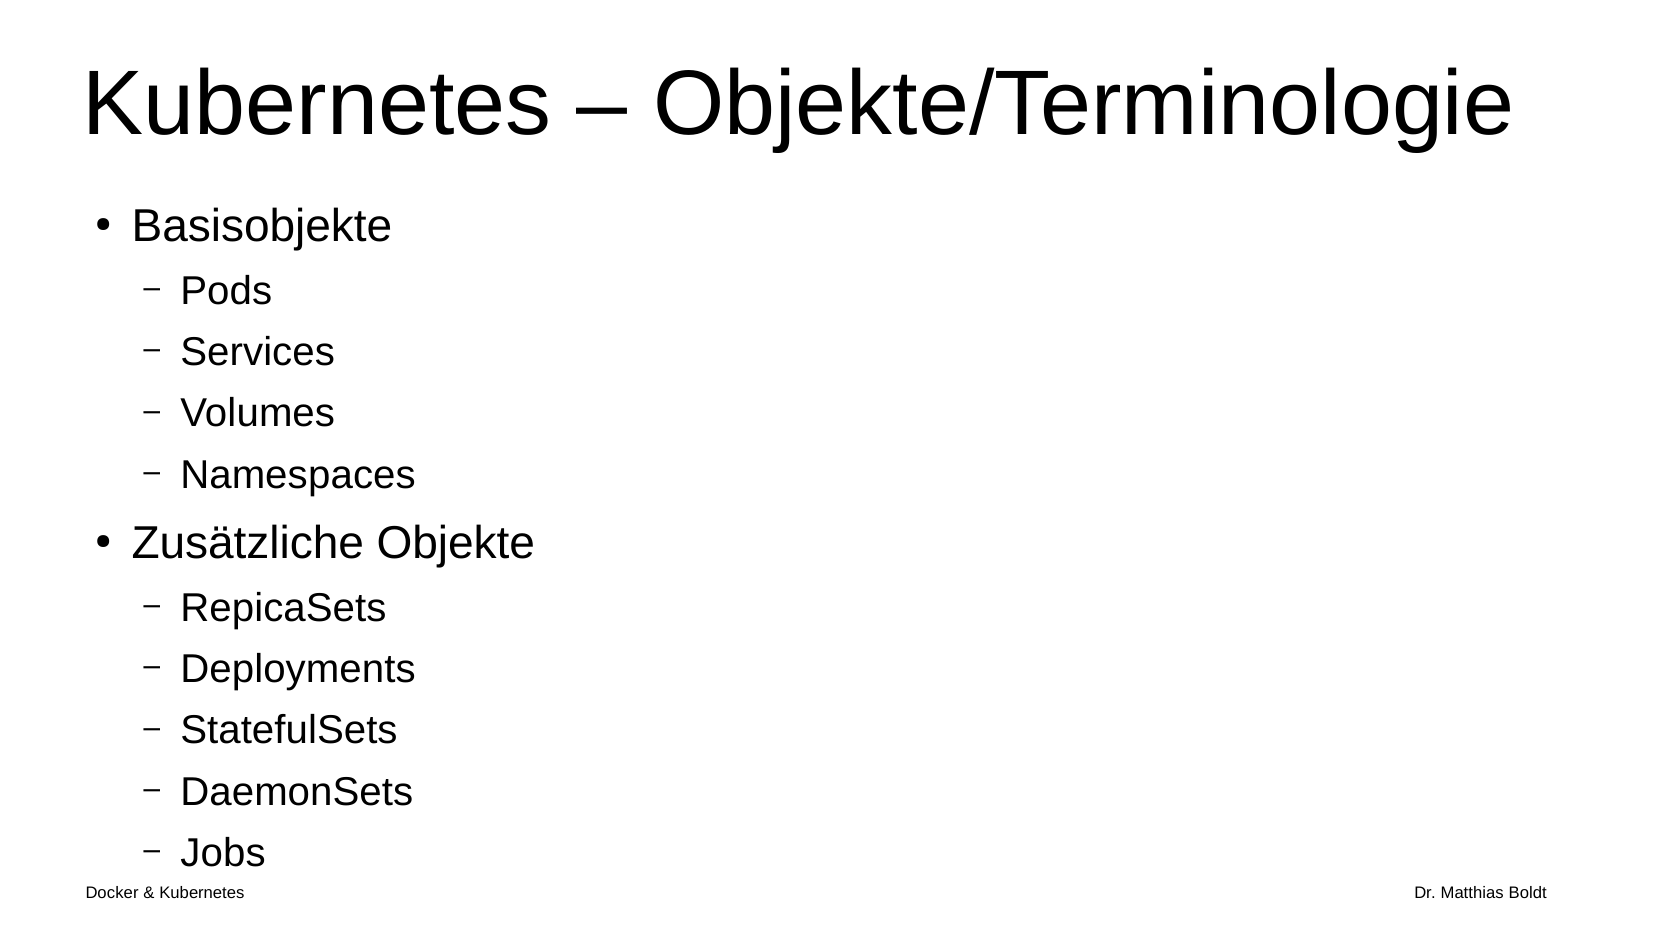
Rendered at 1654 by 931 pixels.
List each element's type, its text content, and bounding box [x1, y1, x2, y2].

text_box Docker & Kubernetes Dr. Matthias Boldt [70, 875, 1563, 910]
title Kubernetes – Objekte/Terminologie [82, 25, 1571, 181]
list Basisobjekte Pods Services Volumes Namespaces Zusätzliche Objekte RepicaSets Deployments StatefulSets DaemonSets Jobs [82, 199, 1571, 876]
